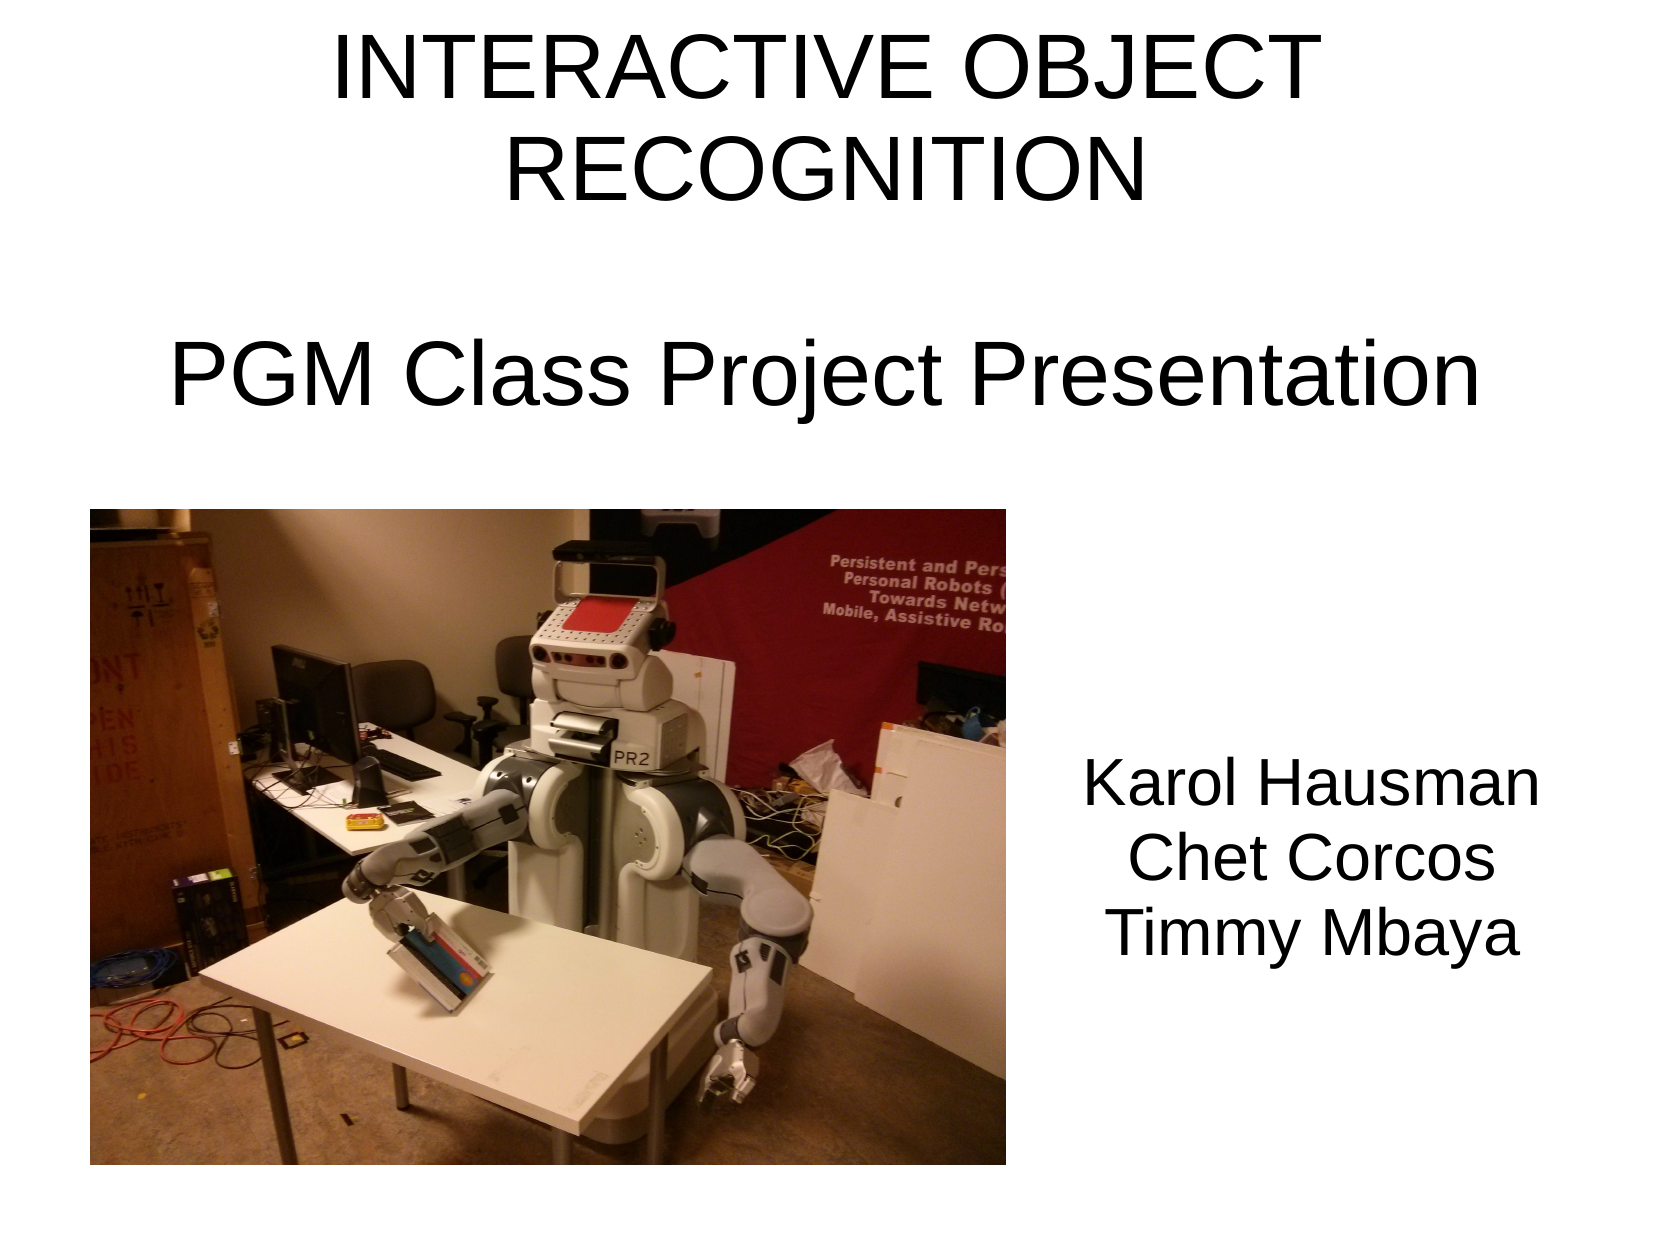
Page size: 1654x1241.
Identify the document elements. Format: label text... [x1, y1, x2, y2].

subtitle Karol Hausman Chet Corcos Timmy Mbaya [1020, 440, 1606, 1241]
title INTERACTIVE OBJECT RECOGNITION PGM Class Project Presentation [82, 15, 1571, 426]
picture [90, 509, 1006, 1165]
